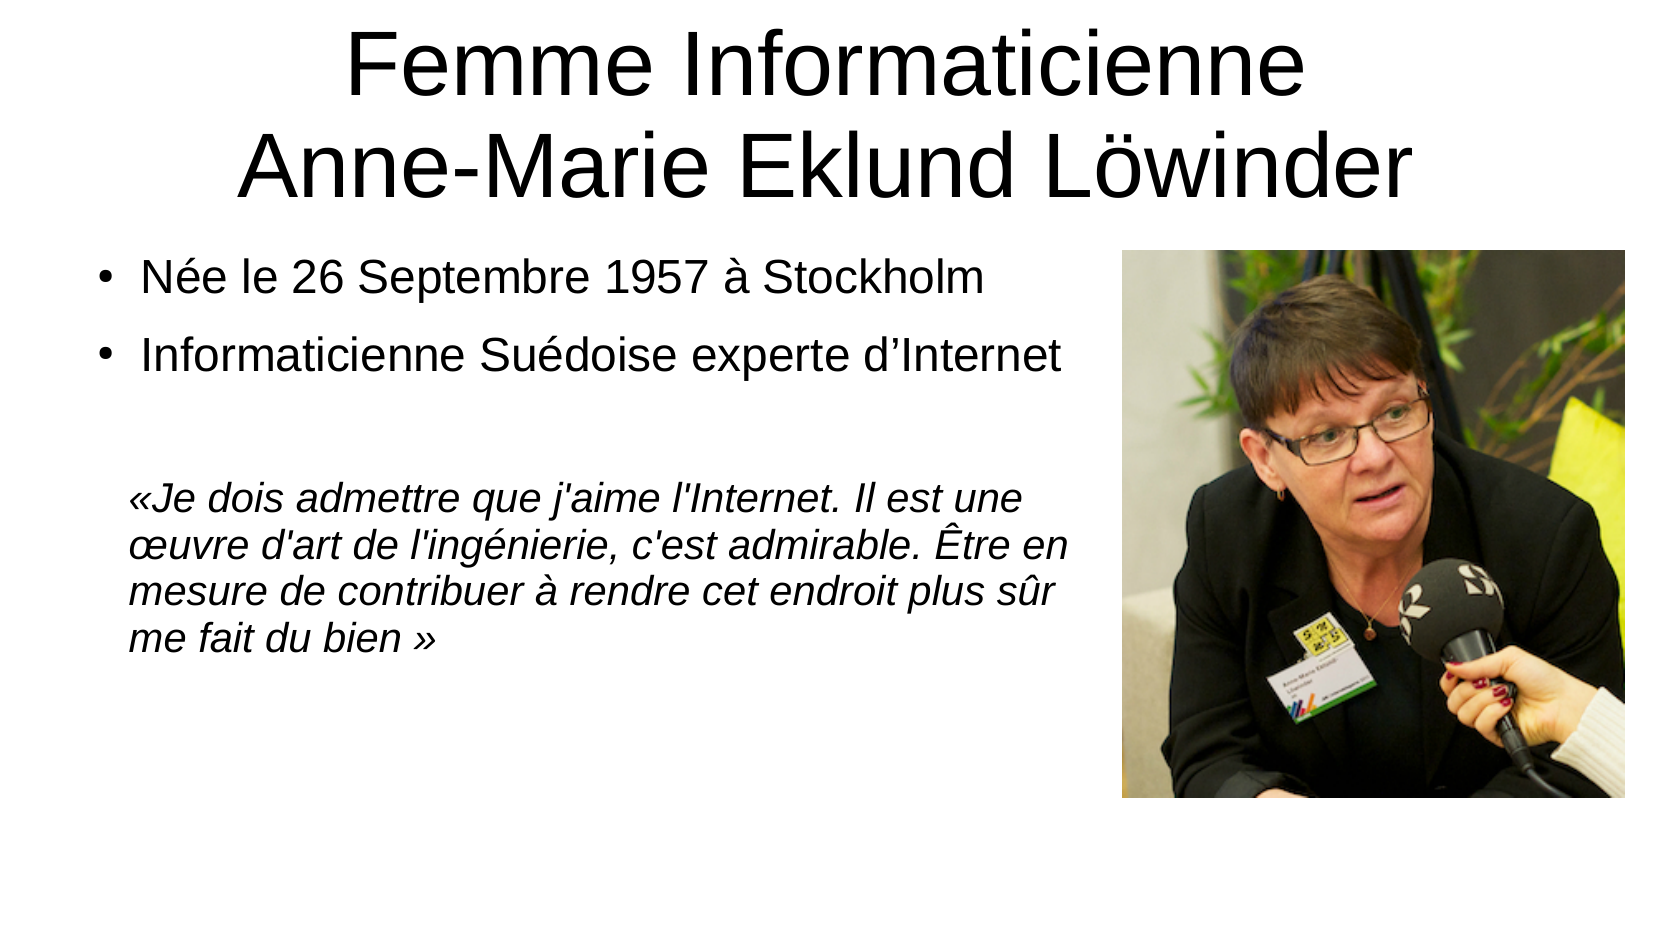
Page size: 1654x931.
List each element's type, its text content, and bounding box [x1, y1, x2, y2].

text_box «Je dois admettre que j'aime l'Internet. Il est une œuvre d'art de l'ingénierie, c'est admirable. Être en mesure de contribuer à rendre cet endroit plus sûr me fait du bien » [113, 467, 1093, 739]
list Née le 26 Septembre 1957 à Stockholm Informaticienne Suédoise experte d’Internet [82, 250, 1122, 447]
title Femme Informaticienne Anne-Marie Eklund Löwinder [82, 12, 1571, 218]
picture [1122, 250, 1625, 798]
